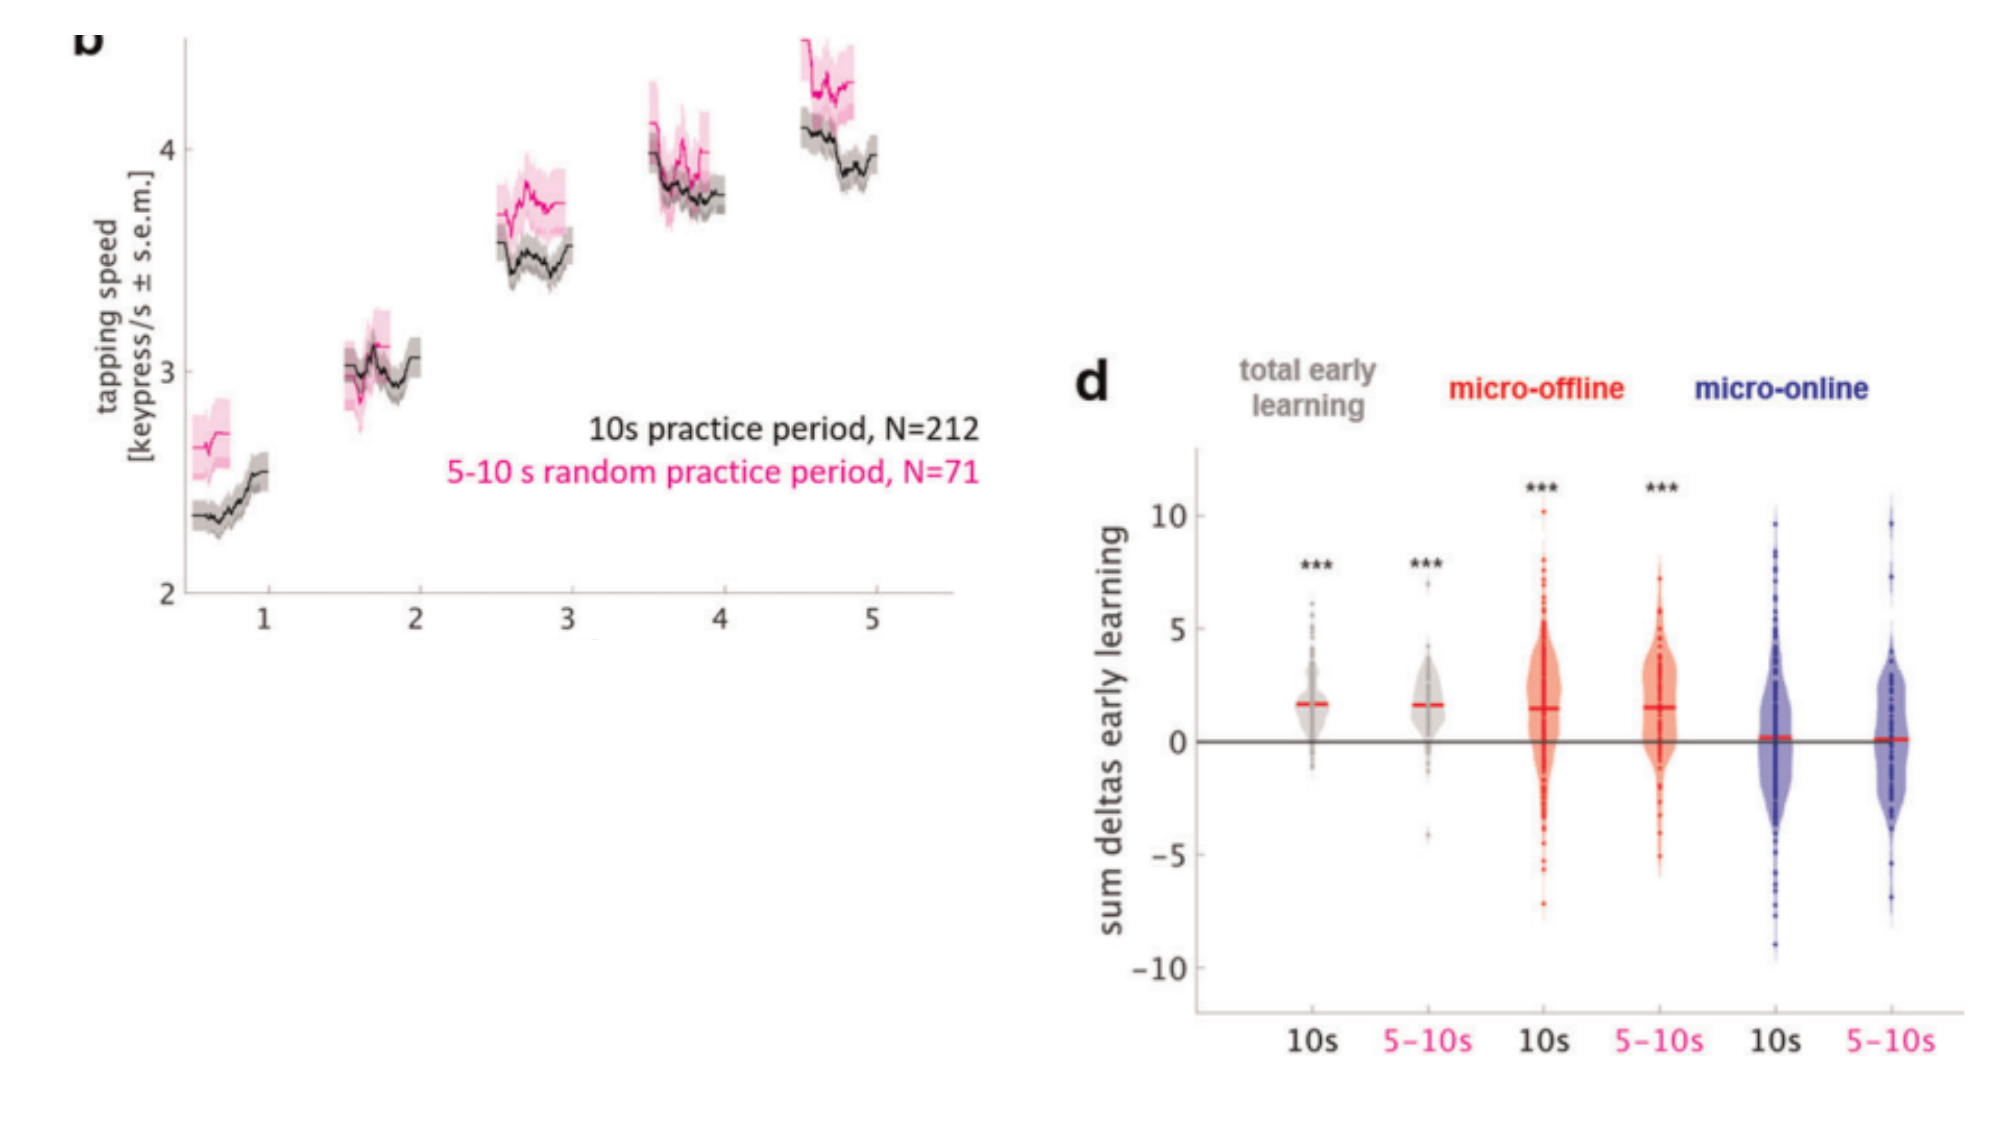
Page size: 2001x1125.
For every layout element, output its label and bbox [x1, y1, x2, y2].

picture [1035, 351, 1965, 1072]
picture [35, 35, 1000, 640]
